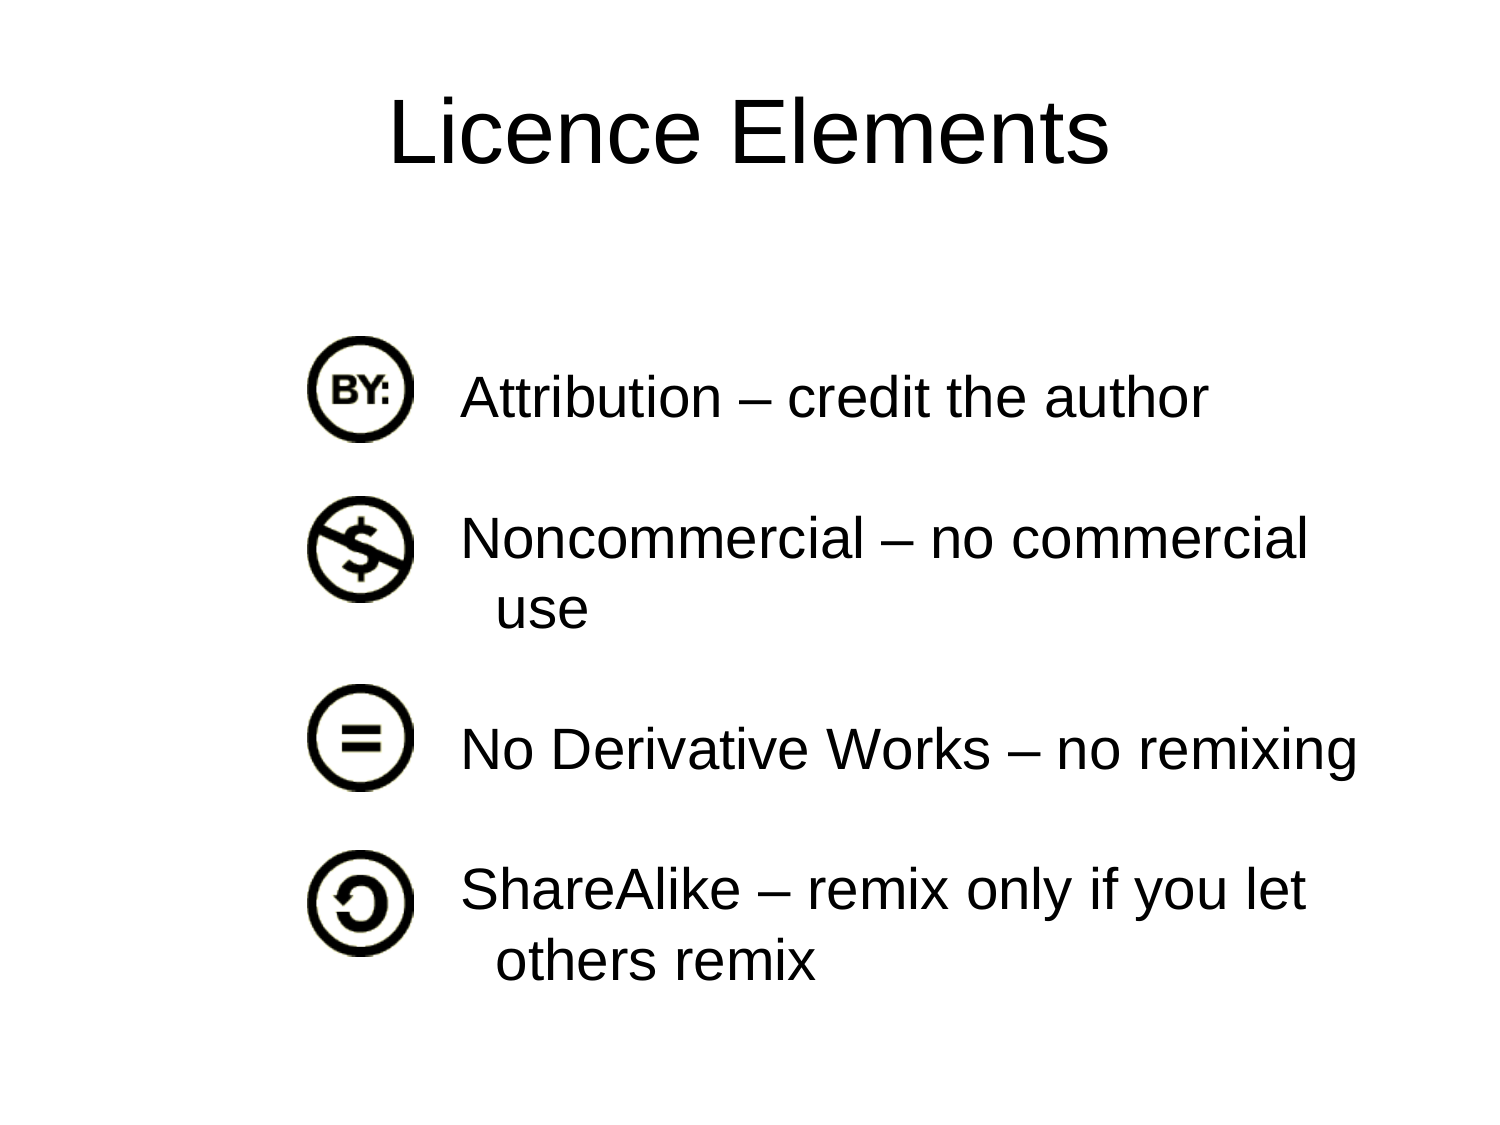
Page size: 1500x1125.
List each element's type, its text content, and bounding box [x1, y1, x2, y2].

picture [307, 850, 414, 957]
picture [307, 336, 414, 443]
title Licence Elements [75, 45, 1425, 208]
picture [307, 684, 414, 792]
list Attribution – credit the author Noncommercial – no commercial use No Derivative Works – no remixing ShareAlike – remix only if you let others remix [76, 267, 1427, 1118]
picture [307, 496, 414, 603]
